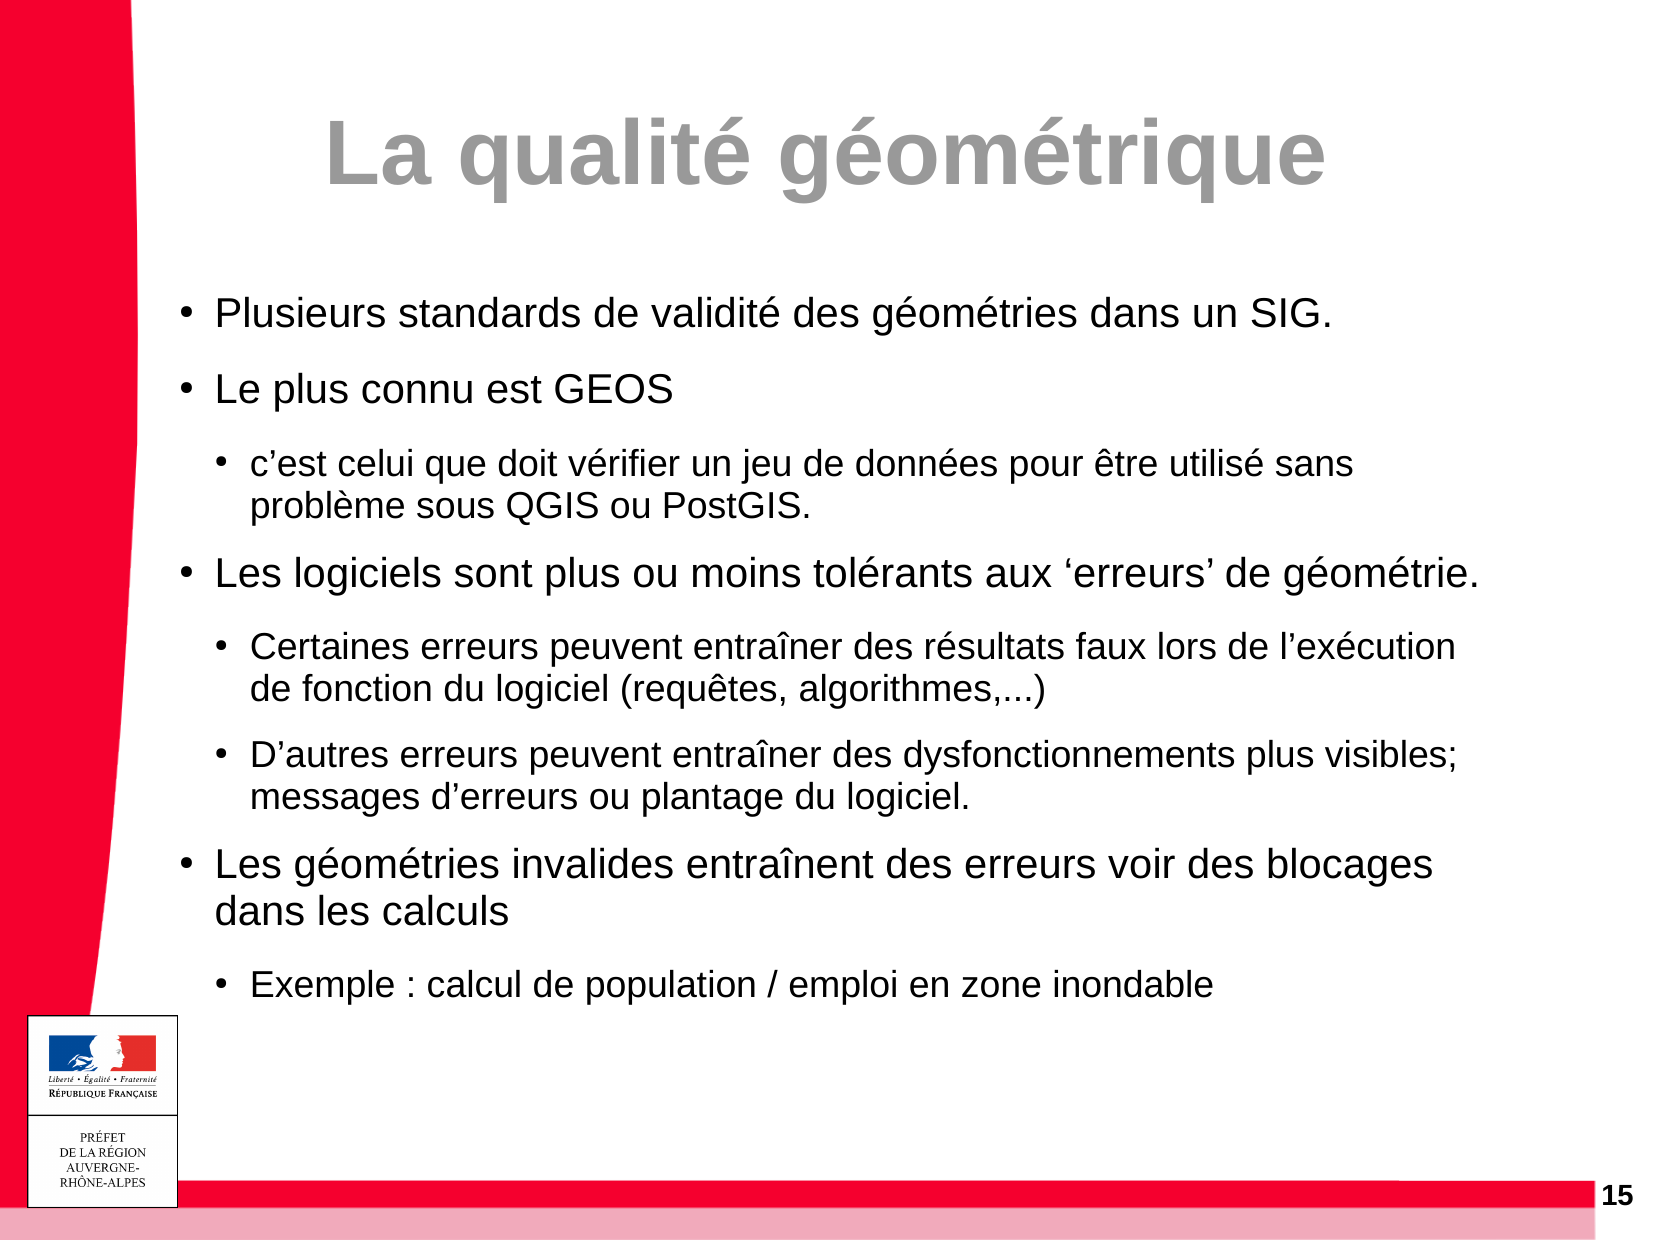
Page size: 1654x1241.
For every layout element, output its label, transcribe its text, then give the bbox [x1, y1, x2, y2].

list Plusieurs standards de validité des géométries dans un SIG. Le plus connu est GEOS c’est celui que doit vérifier un jeu de données pour être utilisé sans problème sous QGIS ou PostGIS. Les logiciels sont plus ou moins tolérants aux ‘erreurs’ de géométrie. Certaines erreurs peuvent entraîner des résultats faux lors de l’exécution de fonction du logiciel (requêtes, algorithmes,...) D’autres erreurs peuvent entraîner des dysfonctionnements plus visibles; messages d’erreurs ou plantage du logiciel. Les géométries invalides entraînent des erreurs voir des blocages dans les calculs Exemple : calcul de population / emploi en zone inondable [179, 290, 1509, 1022]
title La qualité géométrique [82, 49, 1571, 257]
picture [0, 0, 1654, 1240]
